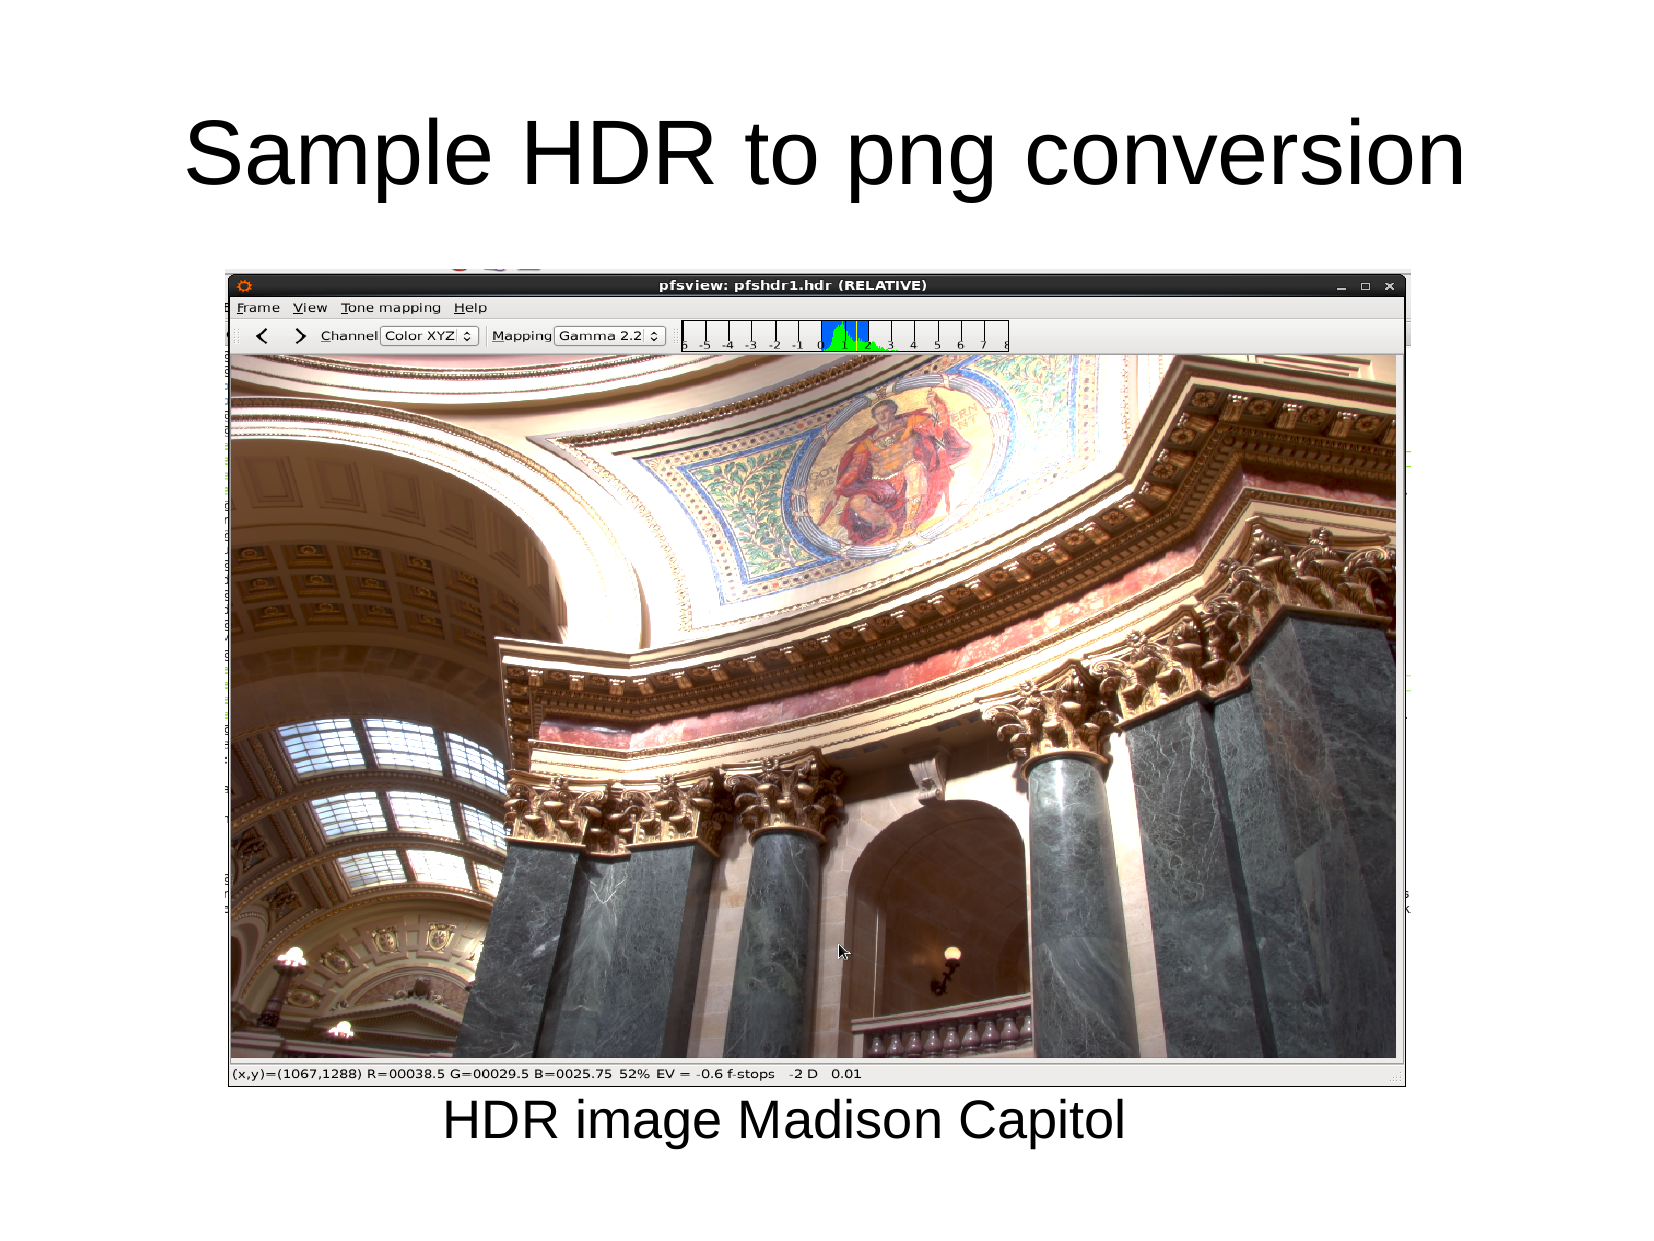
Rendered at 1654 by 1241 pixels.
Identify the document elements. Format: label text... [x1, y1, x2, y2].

picture [225, 269, 1411, 1090]
title Sample HDR to png conversion [82, 49, 1571, 257]
list HDR image Madison Capitol [371, 1089, 1654, 1241]
